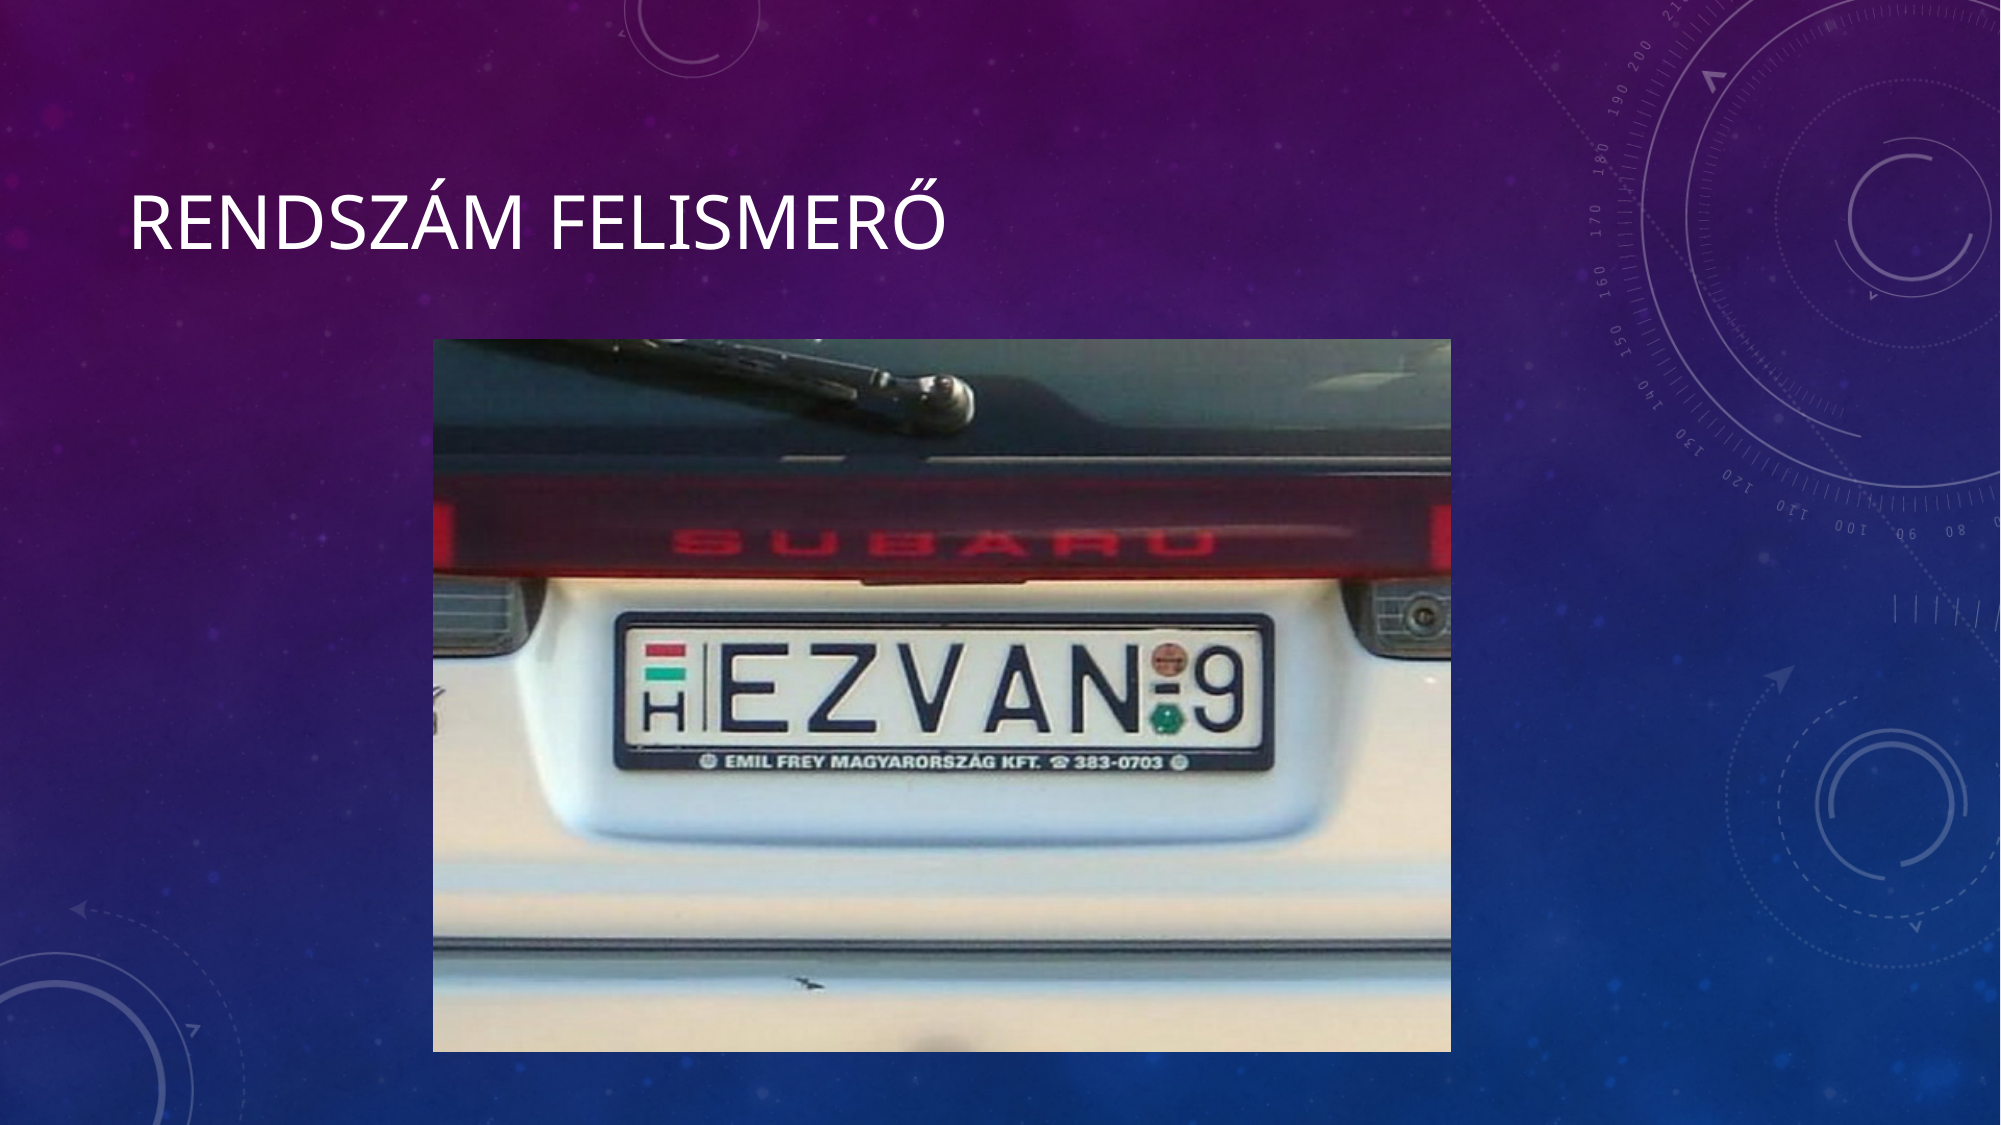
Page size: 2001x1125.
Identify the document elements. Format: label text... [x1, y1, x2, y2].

title Rendszám felismerő [112, 99, 1775, 339]
picture [433, 339, 1451, 1052]
